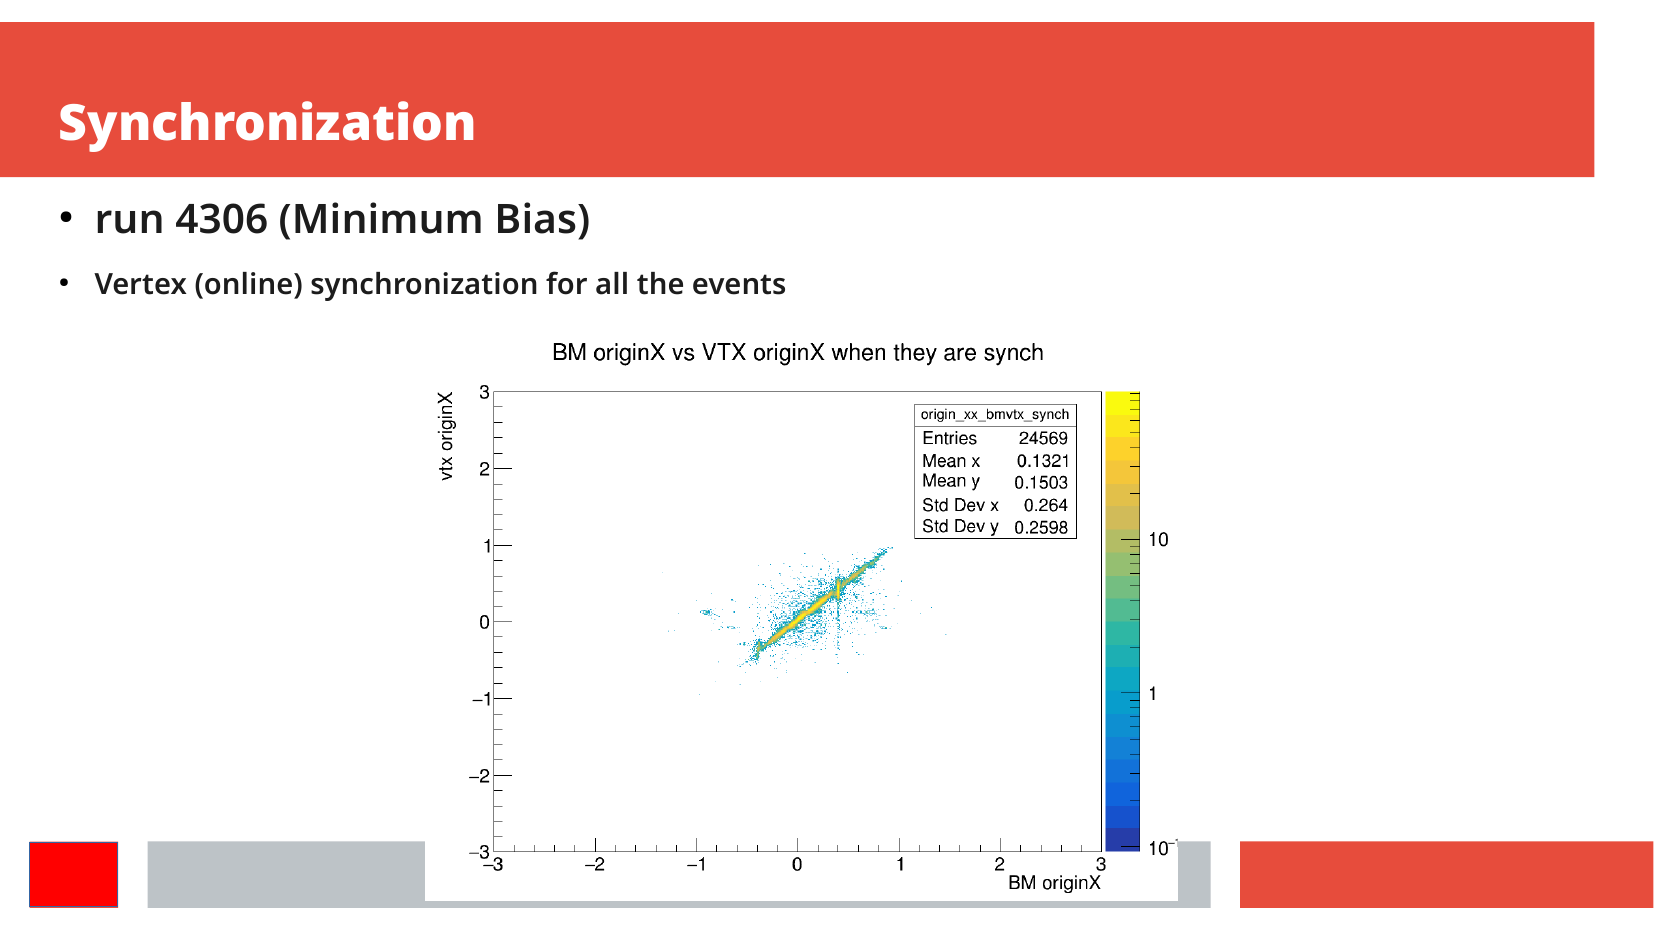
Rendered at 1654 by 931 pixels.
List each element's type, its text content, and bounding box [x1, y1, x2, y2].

list run 4306 (Minimum Bias) Vertex (online) synchronization for all the events [59, 190, 1565, 767]
text_box [29, 842, 118, 907]
picture [425, 336, 1178, 901]
title Synchronization [59, 44, 1595, 156]
